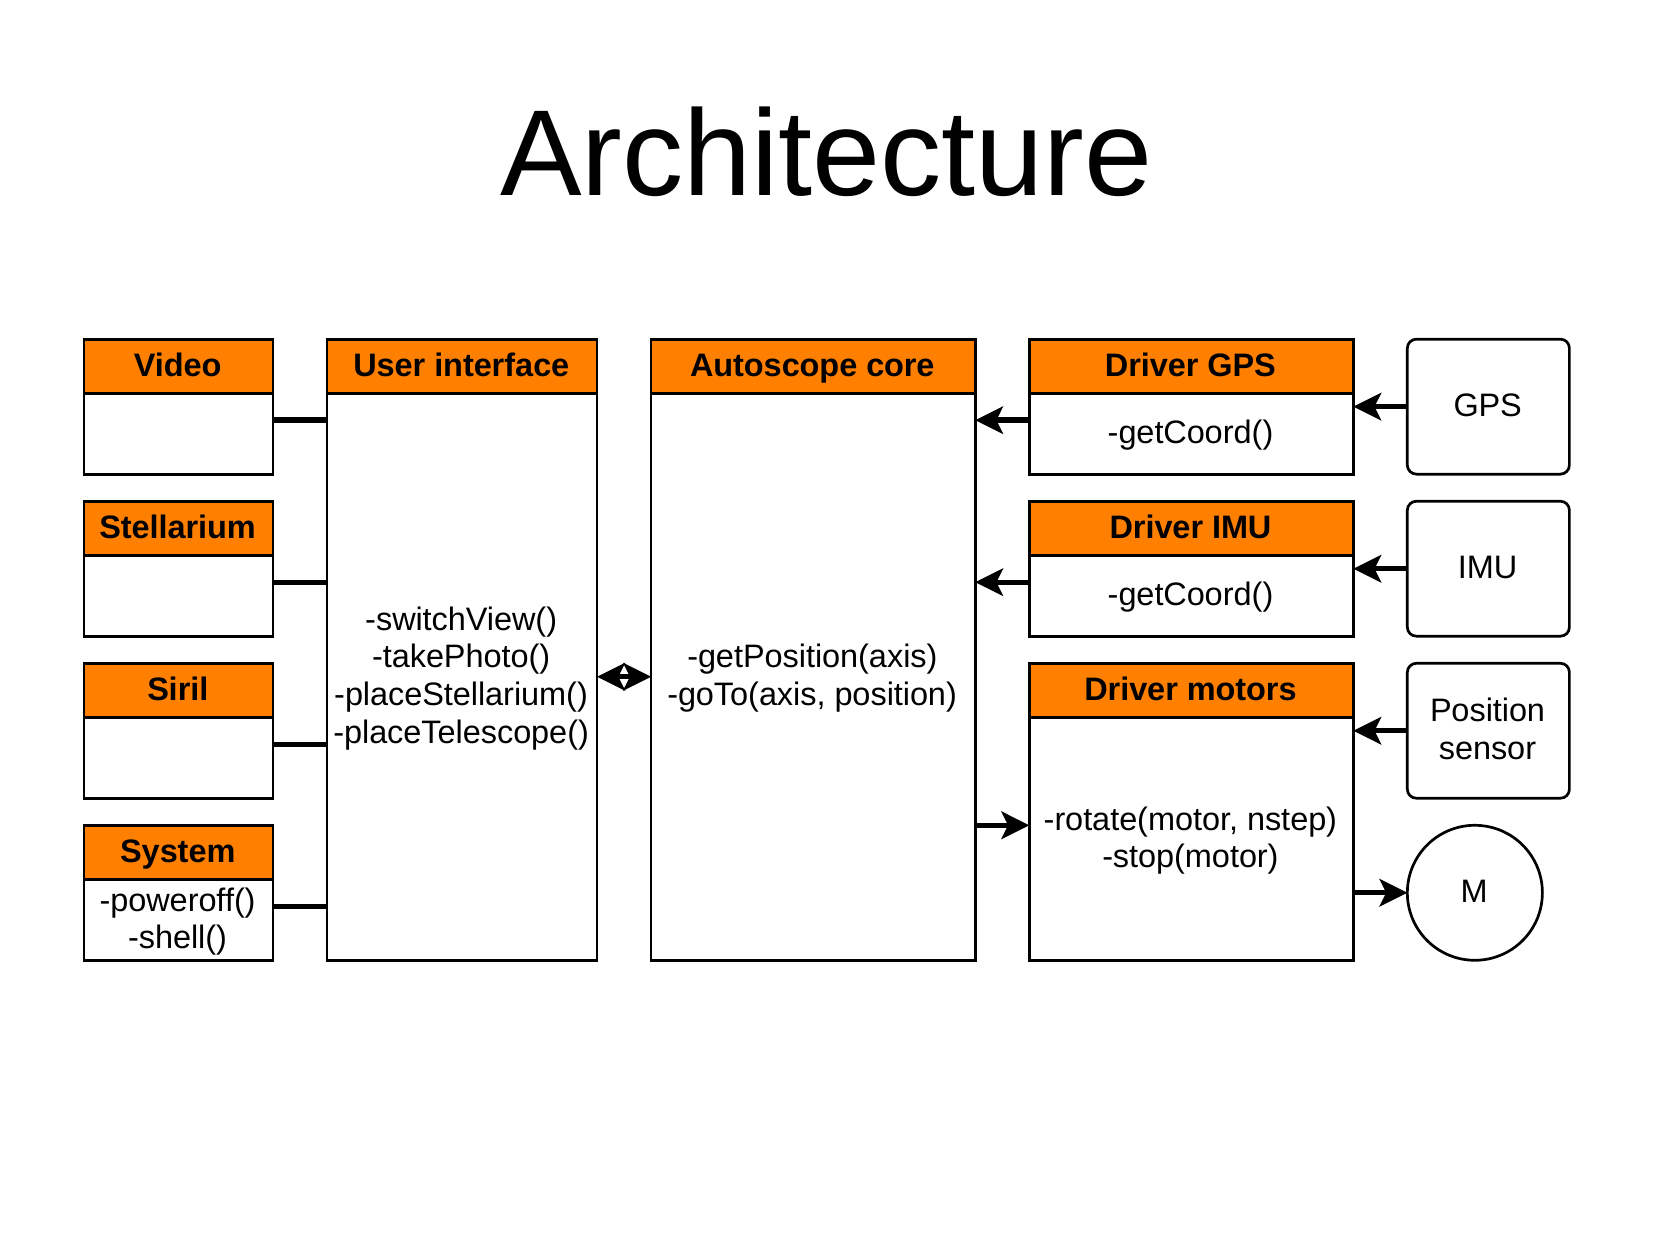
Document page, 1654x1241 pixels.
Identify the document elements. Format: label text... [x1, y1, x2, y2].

picture [82, 337, 1571, 962]
title Architecture [82, 49, 1571, 257]
